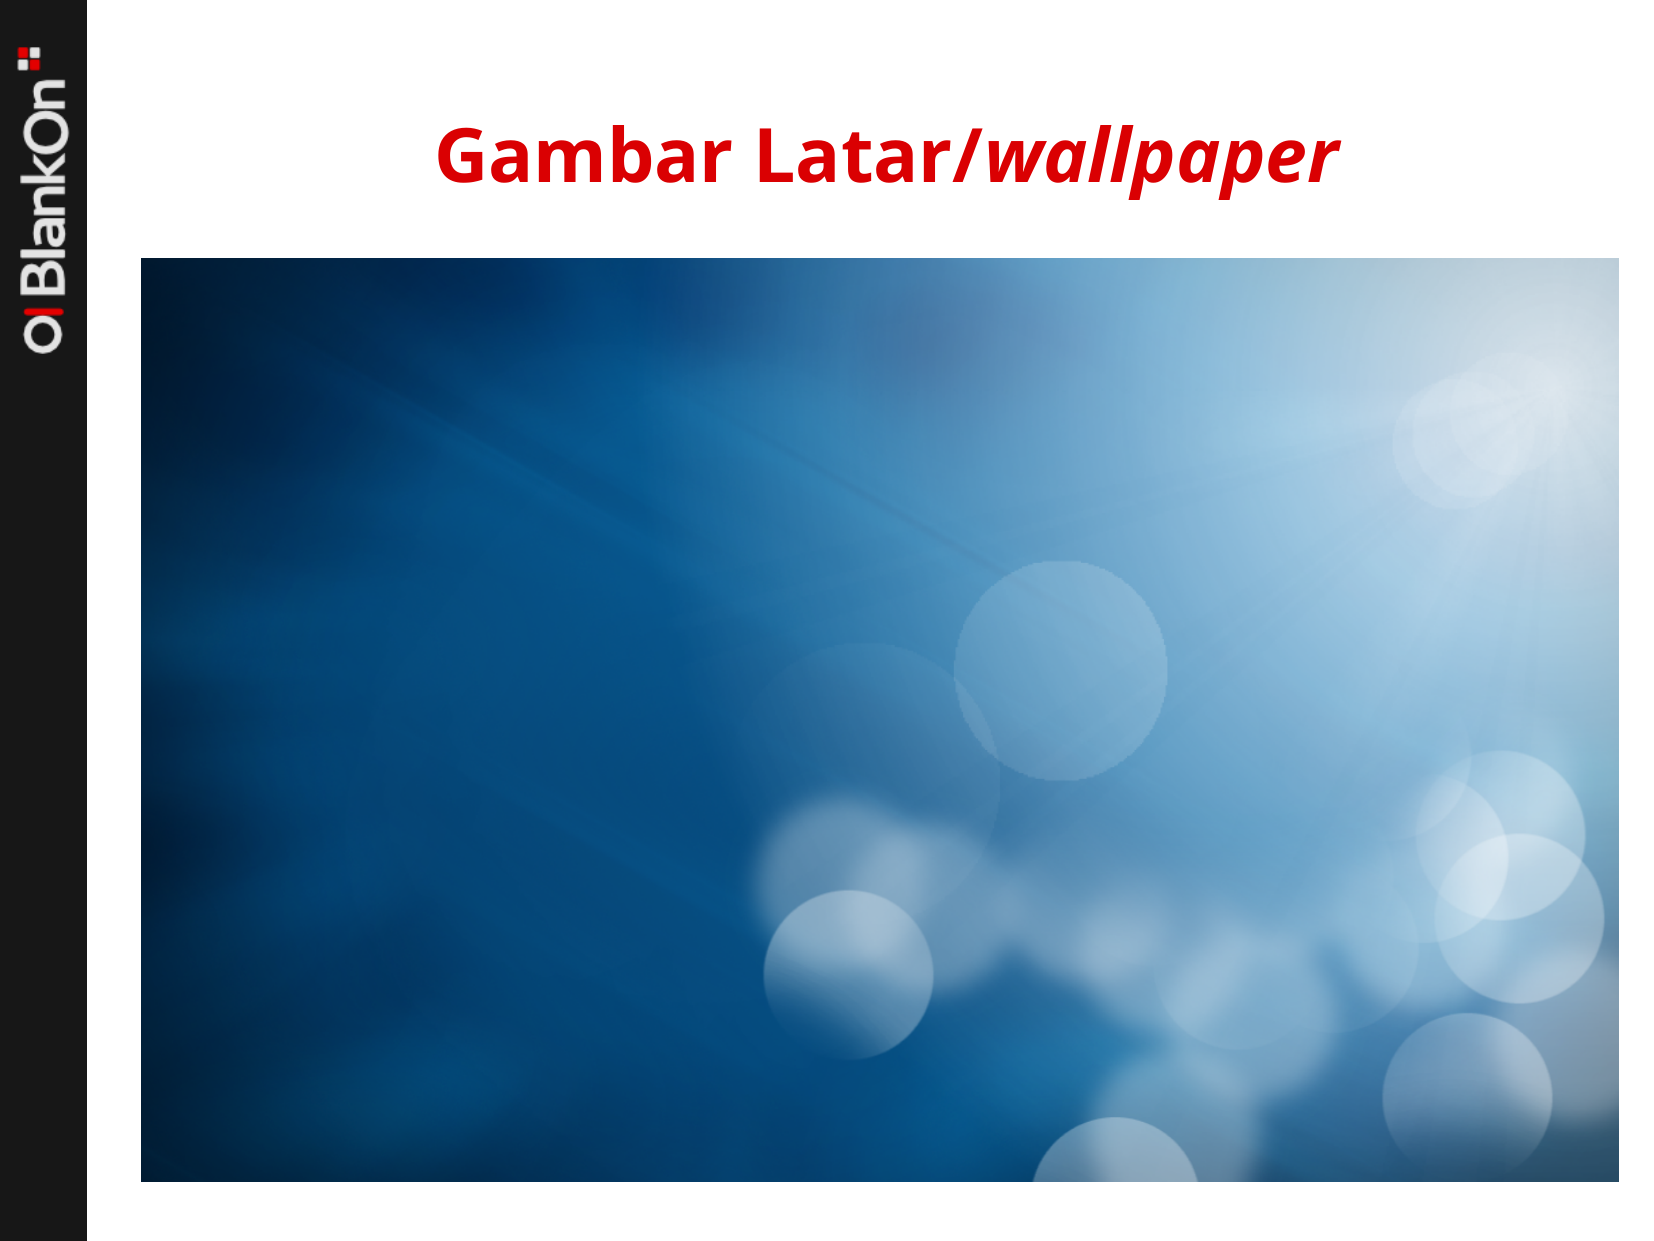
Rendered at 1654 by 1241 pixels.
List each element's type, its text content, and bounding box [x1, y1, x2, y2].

title Gambar Latar/wallpaper [124, 49, 1613, 257]
picture [0, 0, 87, 1241]
picture [141, 258, 1619, 1182]
